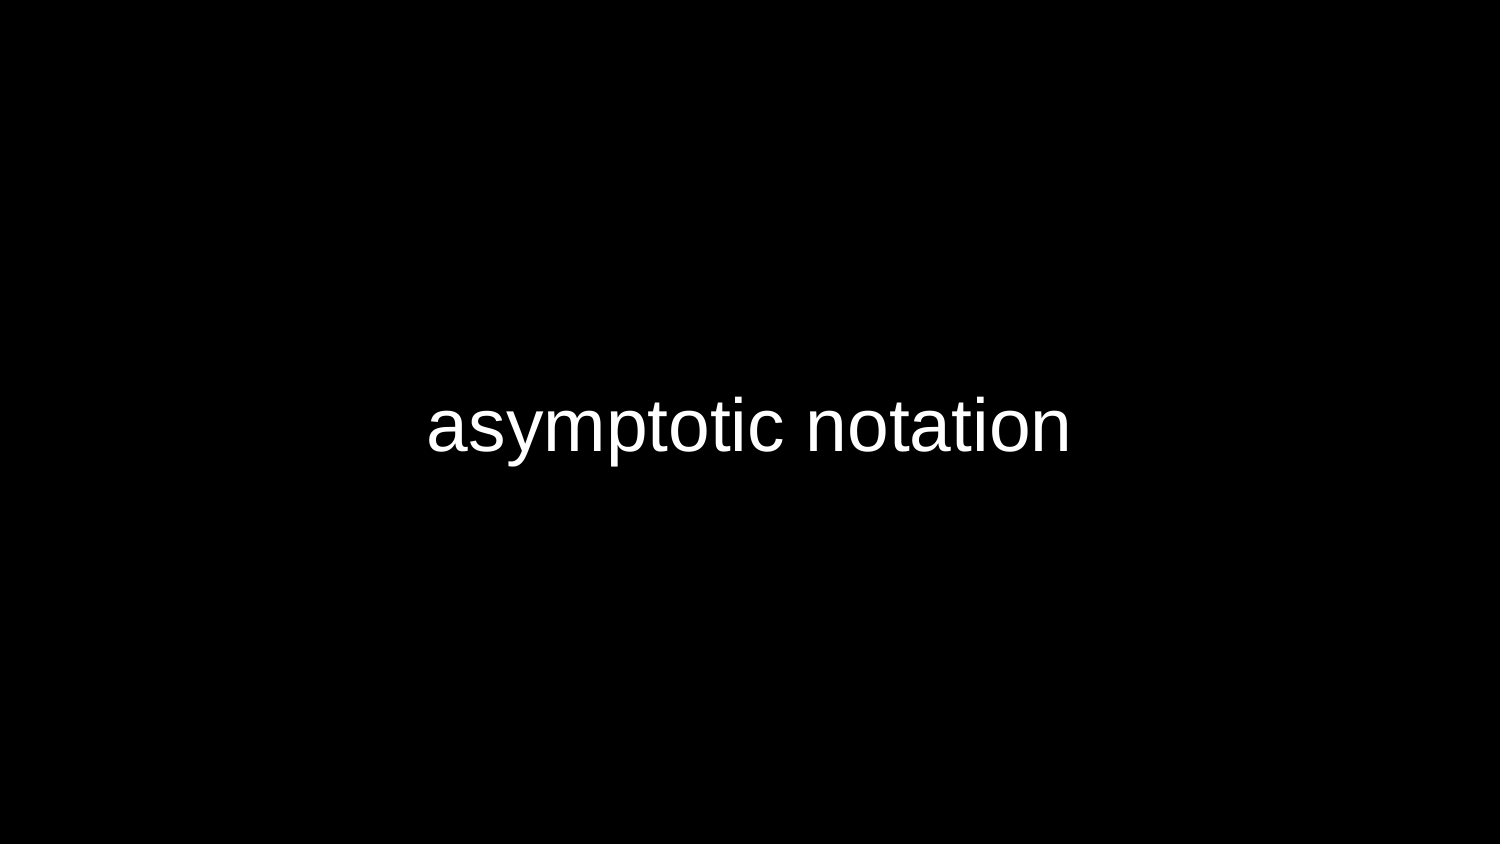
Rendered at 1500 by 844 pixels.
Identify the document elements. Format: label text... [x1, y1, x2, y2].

title asymptotic notation [51, 352, 1449, 491]
